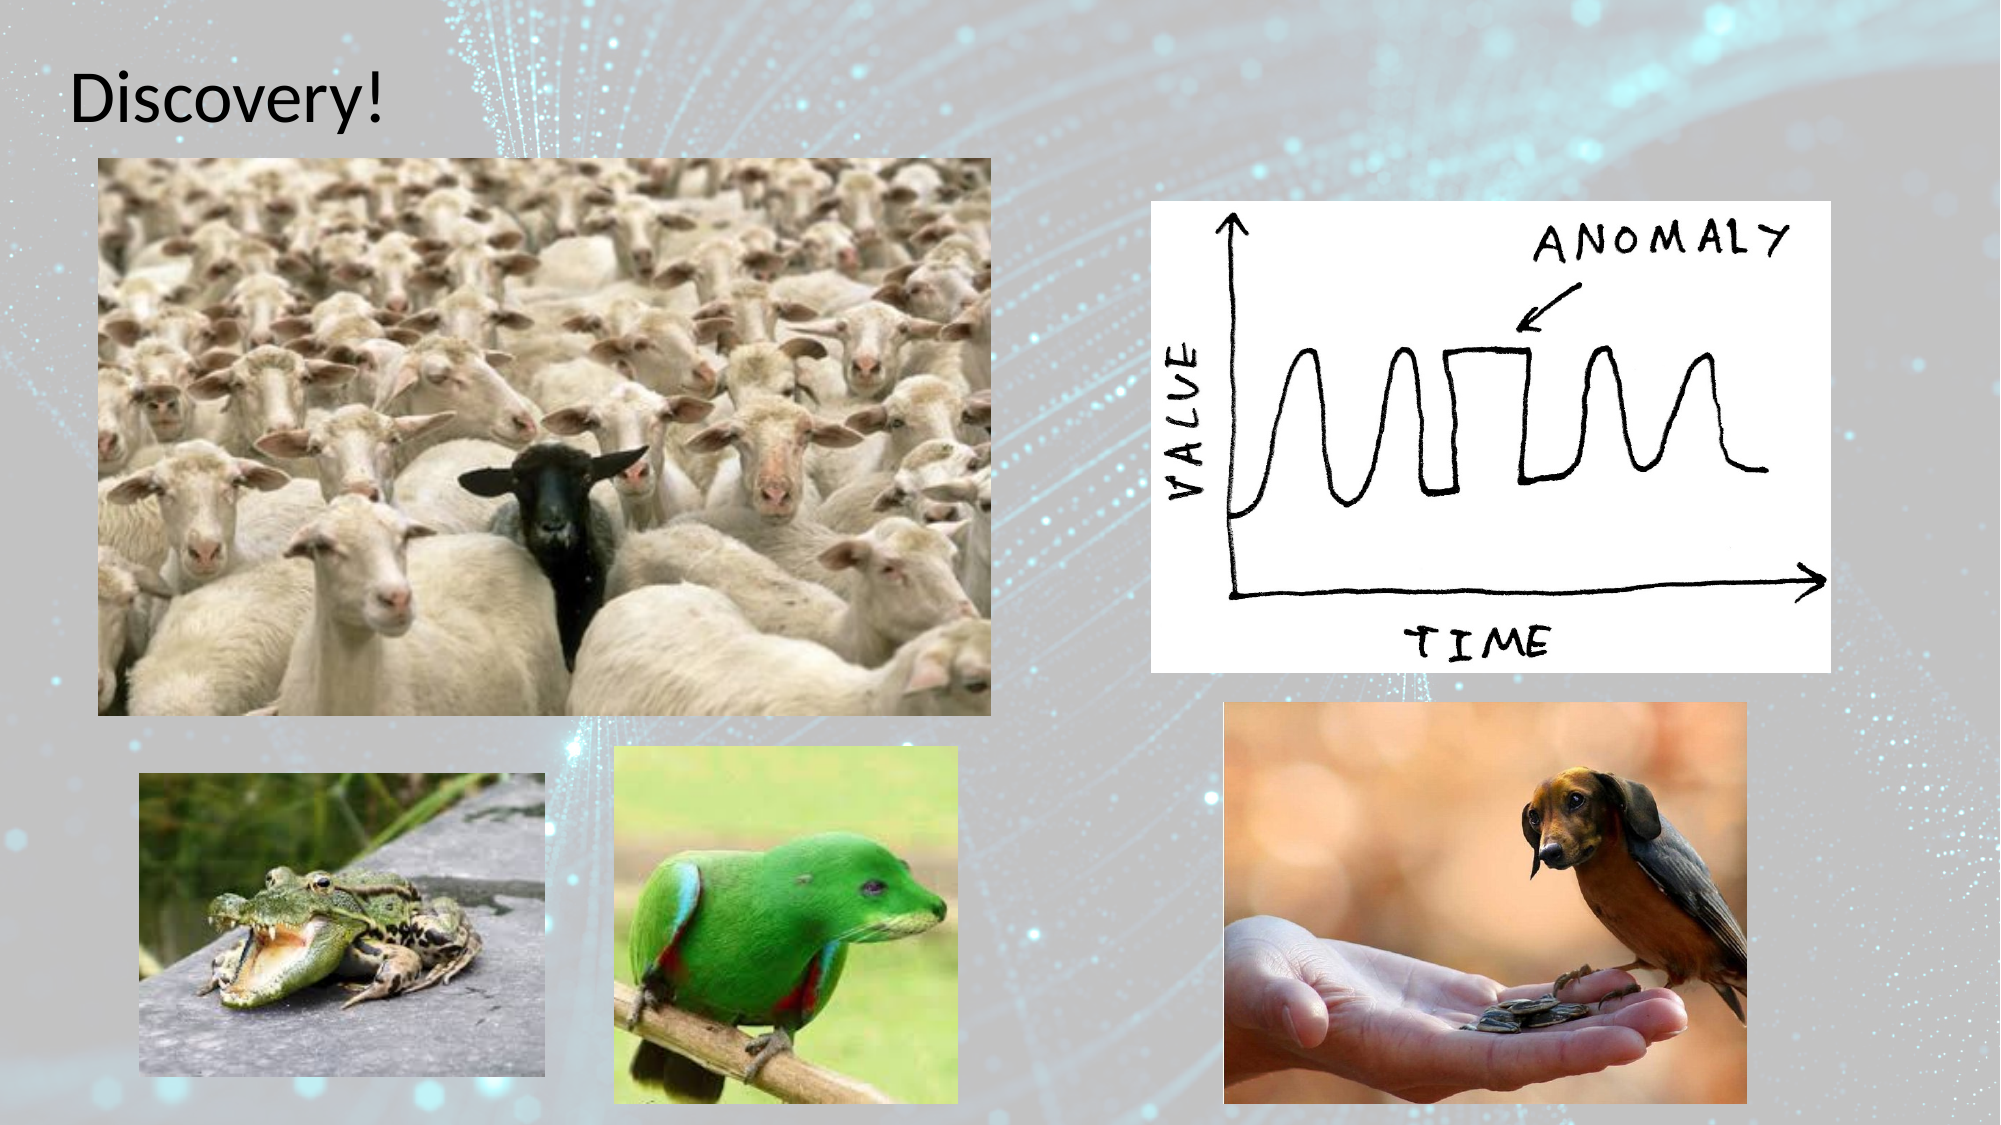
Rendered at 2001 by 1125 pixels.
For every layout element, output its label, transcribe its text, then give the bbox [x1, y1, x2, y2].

picture [139, 773, 545, 1077]
text_box Discovery! [54, 39, 403, 145]
picture [1151, 201, 1831, 673]
picture [614, 746, 958, 1104]
picture [1223, 702, 1747, 1104]
picture [98, 158, 991, 716]
